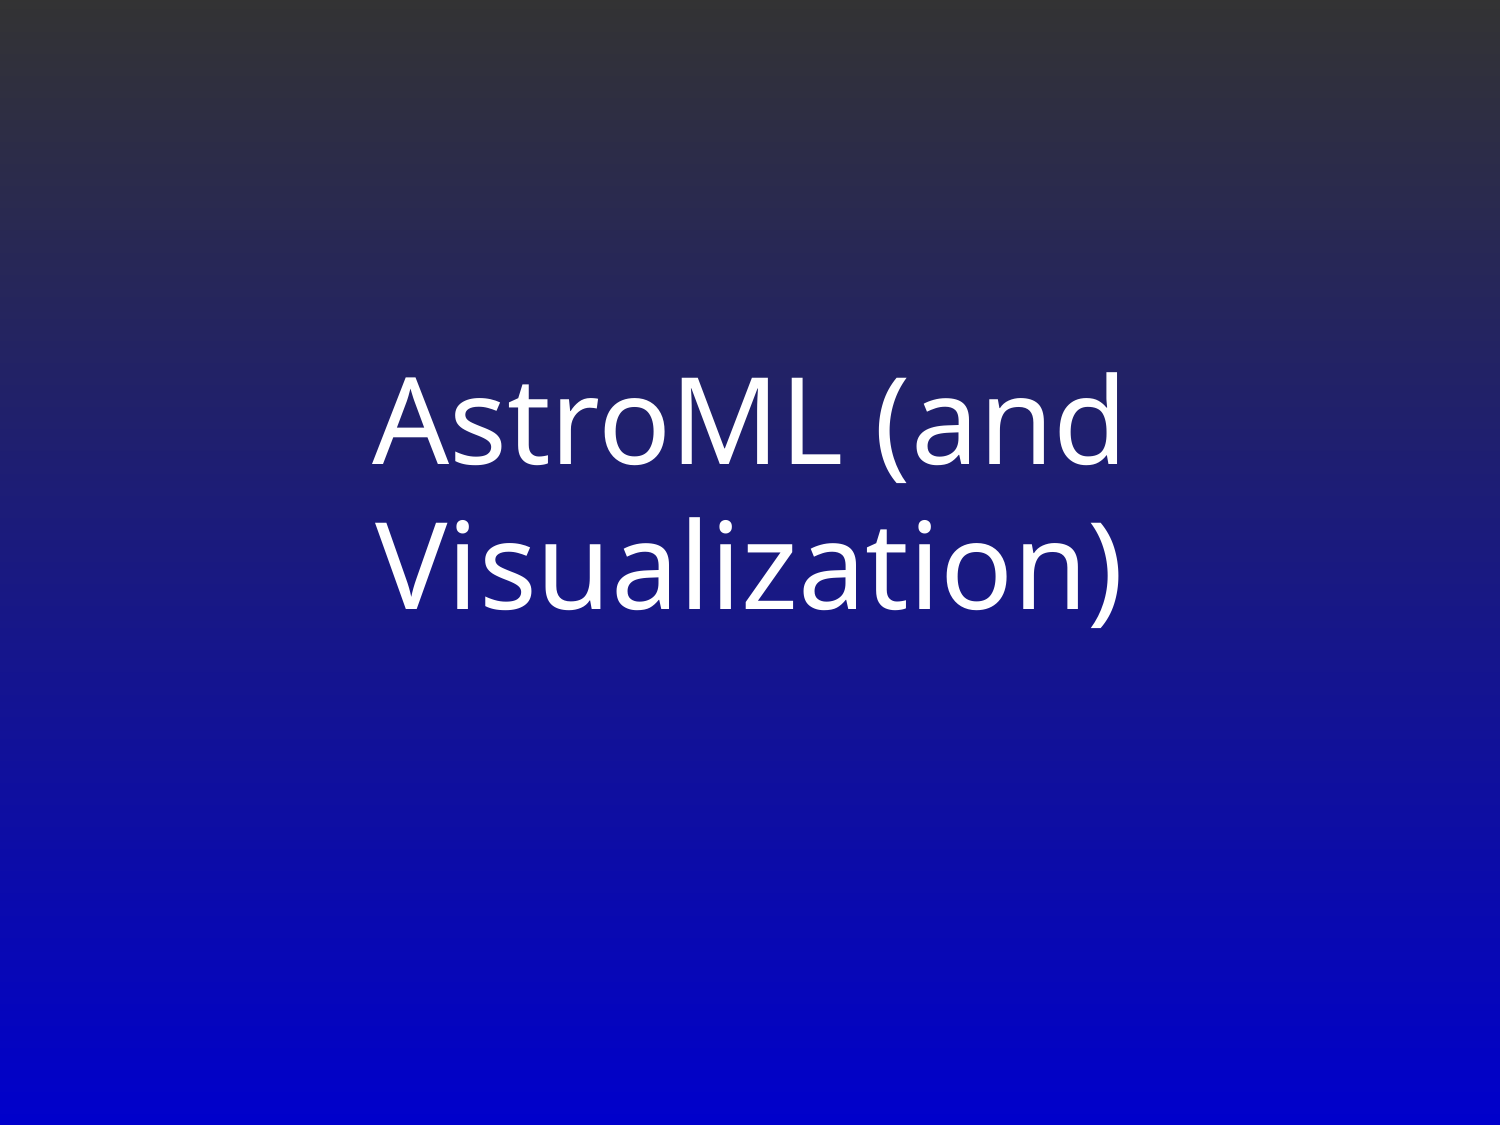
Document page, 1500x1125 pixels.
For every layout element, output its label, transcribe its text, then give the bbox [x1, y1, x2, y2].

title AstroML (and Visualization) [146, 347, 1354, 630]
